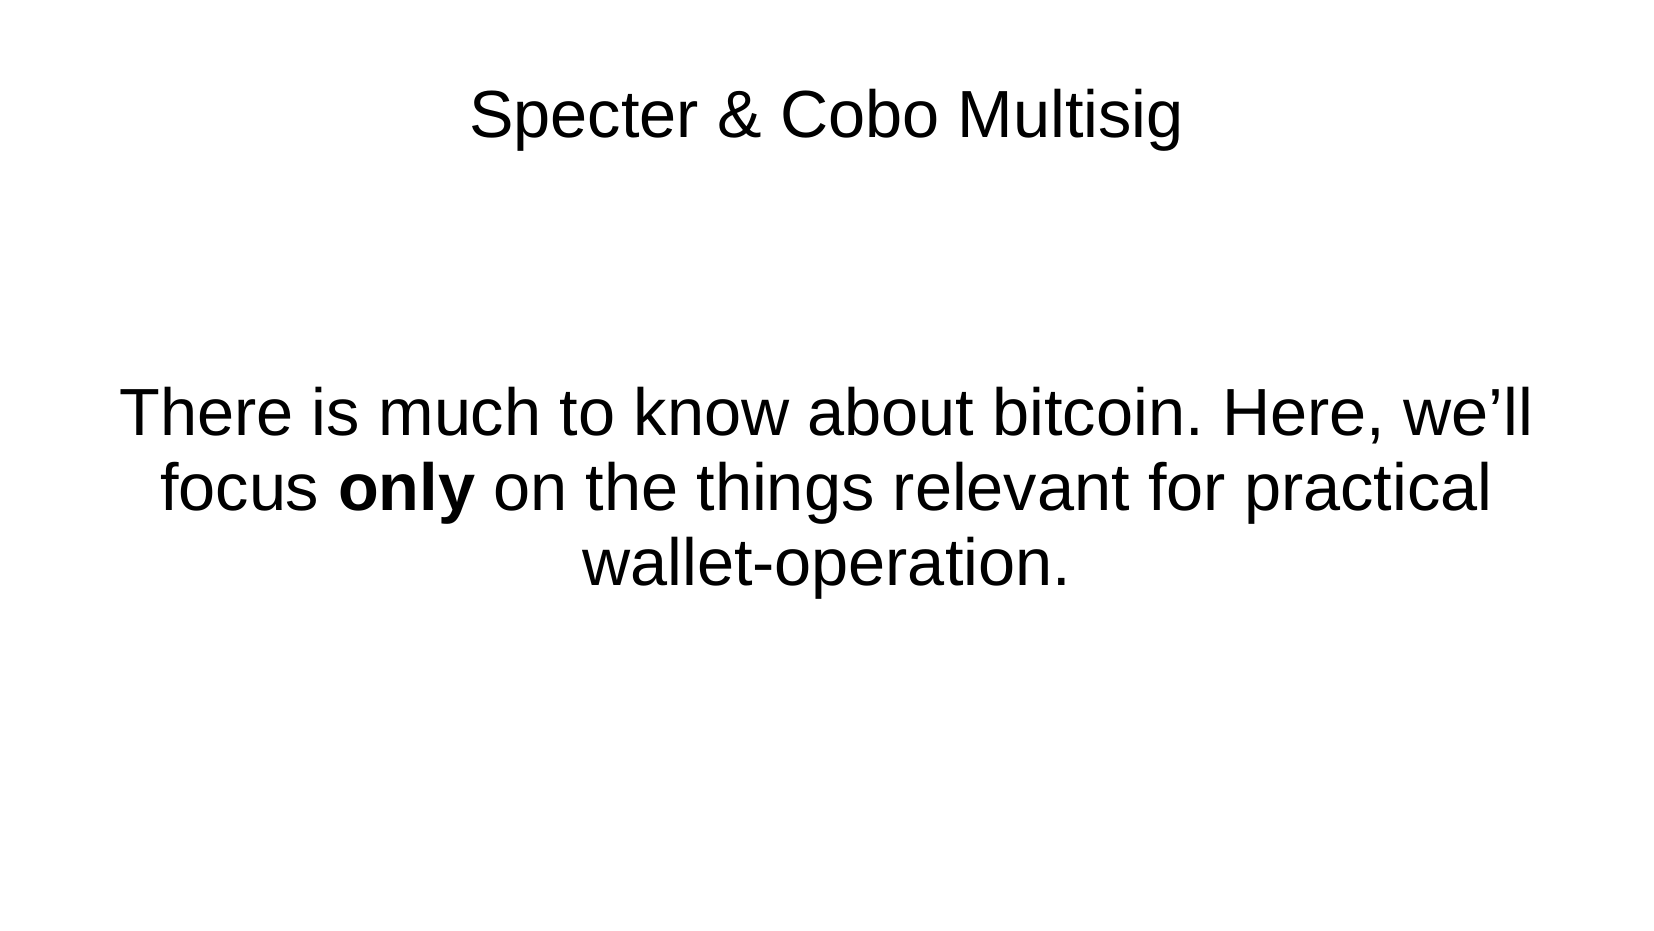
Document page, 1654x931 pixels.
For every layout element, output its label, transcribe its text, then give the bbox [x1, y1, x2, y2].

subtitle There is much to know about bitcoin. Here, we’ll focus only on the things relevant for practical wallet-operation. [82, 217, 1571, 758]
title Specter & Cobo Multisig [82, 2, 1571, 217]
